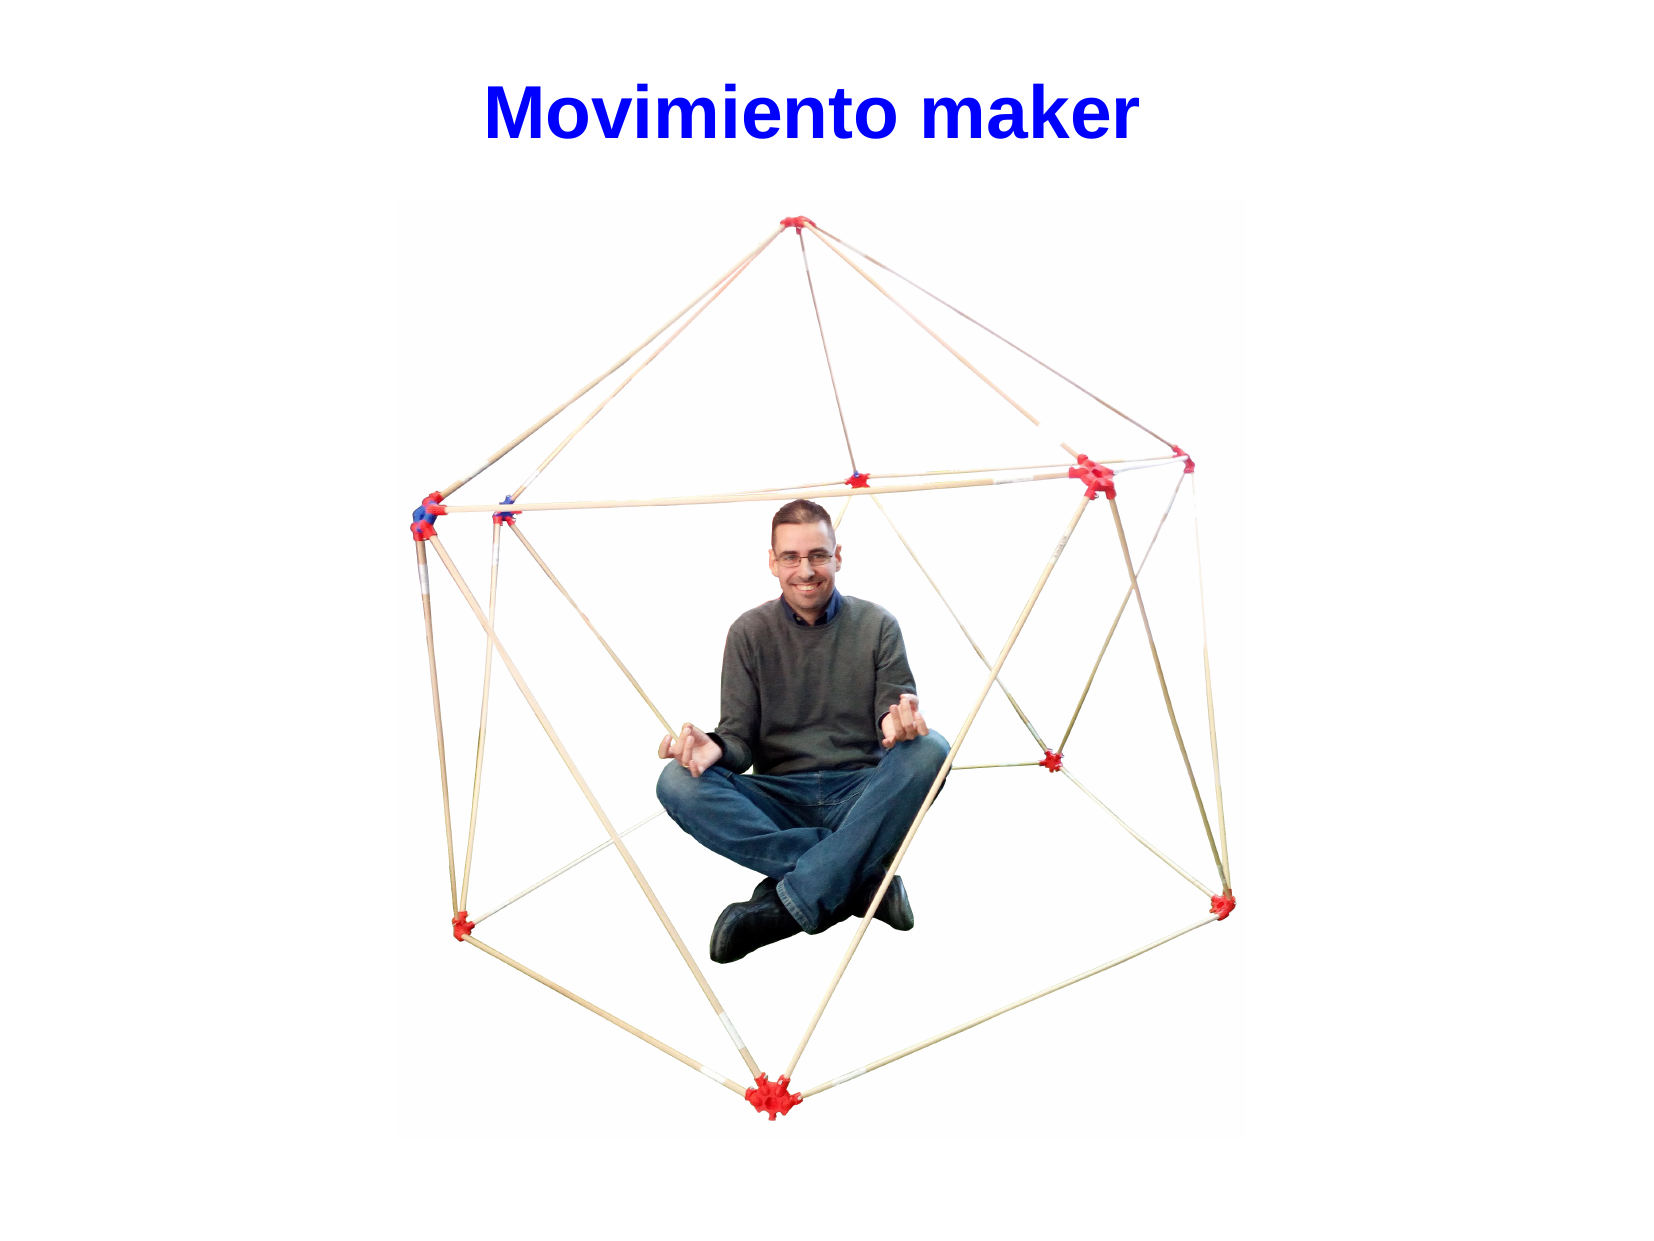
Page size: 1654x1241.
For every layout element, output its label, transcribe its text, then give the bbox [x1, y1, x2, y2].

picture [398, 200, 1246, 1141]
text_box Movimiento maker [64, 60, 1561, 166]
